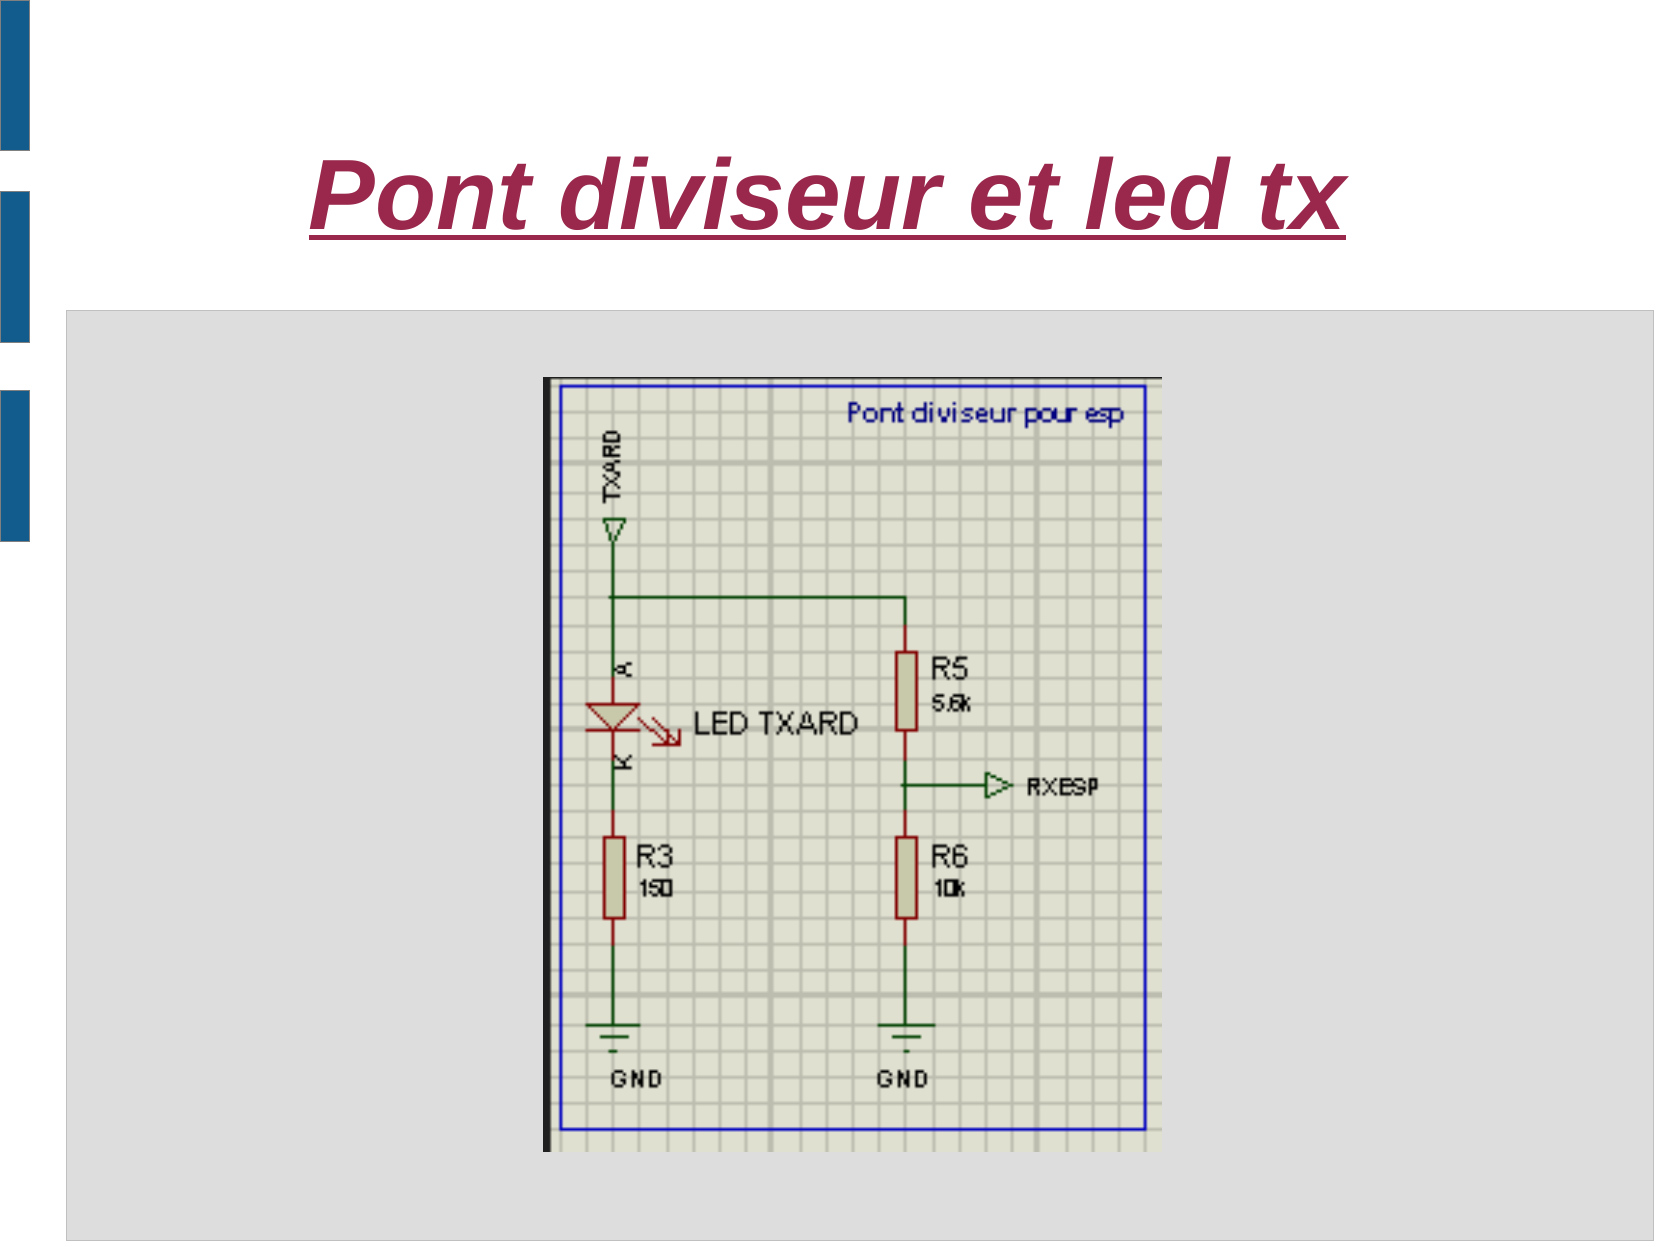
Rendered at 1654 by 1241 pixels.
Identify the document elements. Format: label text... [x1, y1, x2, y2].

title Pont diviseur et led tx [121, 91, 1534, 299]
picture [543, 377, 1162, 1152]
